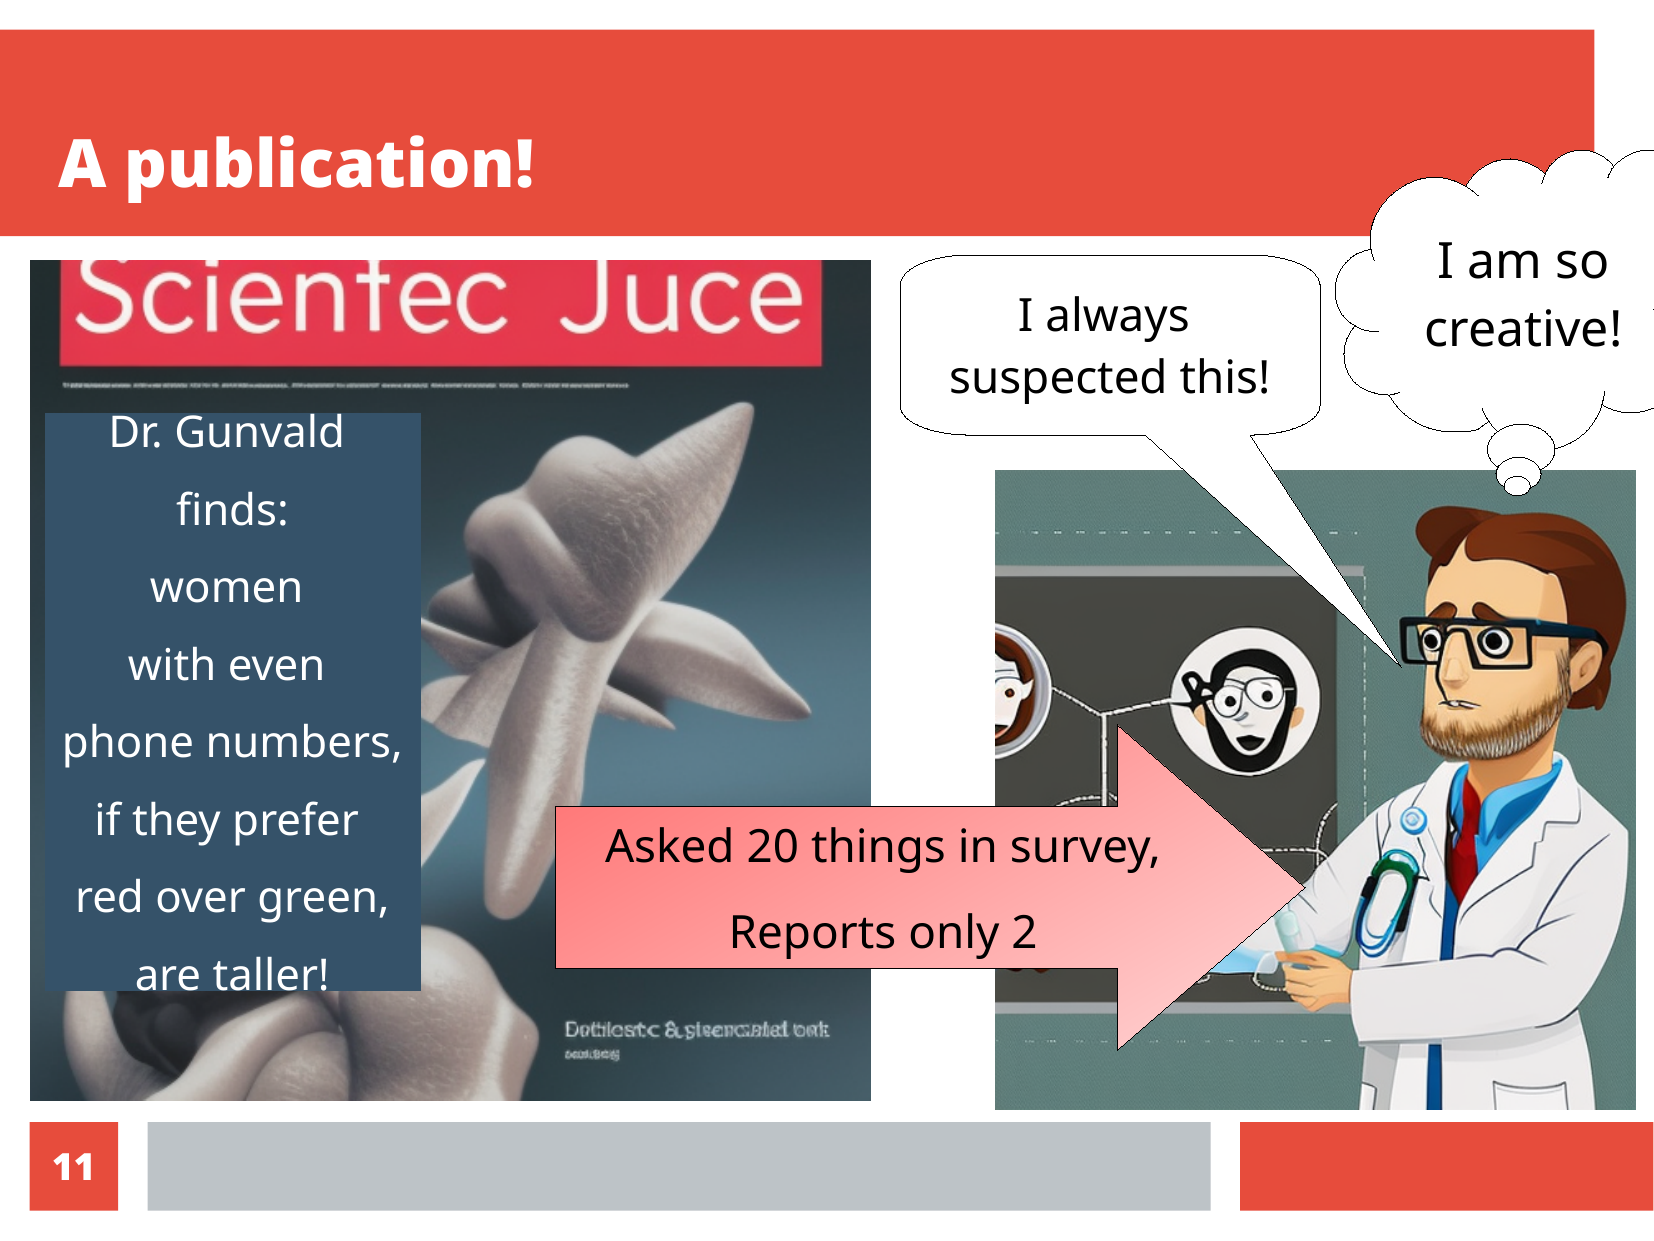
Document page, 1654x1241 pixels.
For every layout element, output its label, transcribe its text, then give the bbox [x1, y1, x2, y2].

picture [995, 470, 1636, 1111]
text_box Asked 20 things in survey, Reports only 2 [555, 724, 1306, 1051]
text_box I am so creative! [1335, 150, 1654, 496]
picture [30, 260, 871, 1101]
text_box Dr. Gunvald finds: women with even phone numbers, if they prefer red over green, are taller! [45, 413, 421, 991]
text_box I always suspected this! [900, 255, 1402, 668]
title A publication! [59, 59, 1595, 207]
